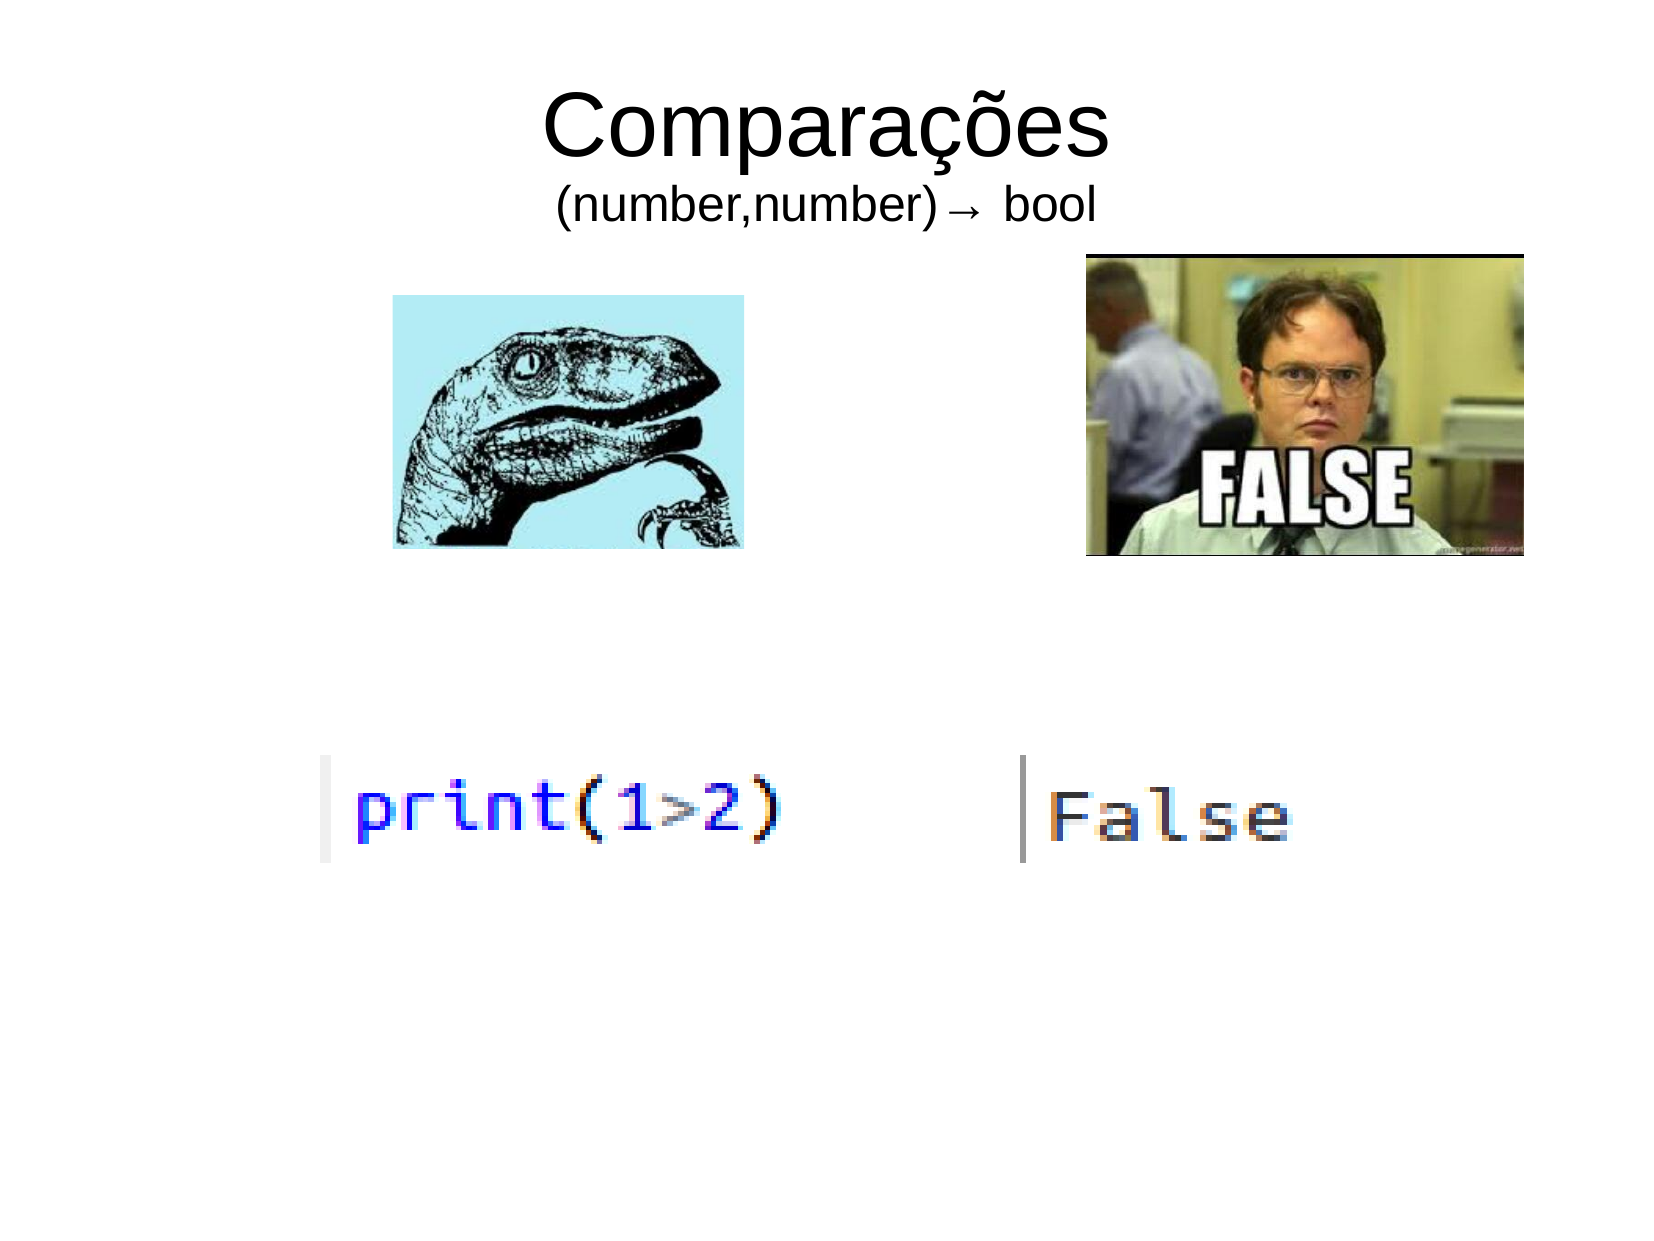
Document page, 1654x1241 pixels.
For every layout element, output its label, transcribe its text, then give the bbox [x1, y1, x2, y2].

picture [1086, 254, 1524, 556]
picture [307, 755, 1323, 863]
picture [392, 295, 745, 549]
title Comparações (number,number)→ bool [82, 49, 1571, 257]
